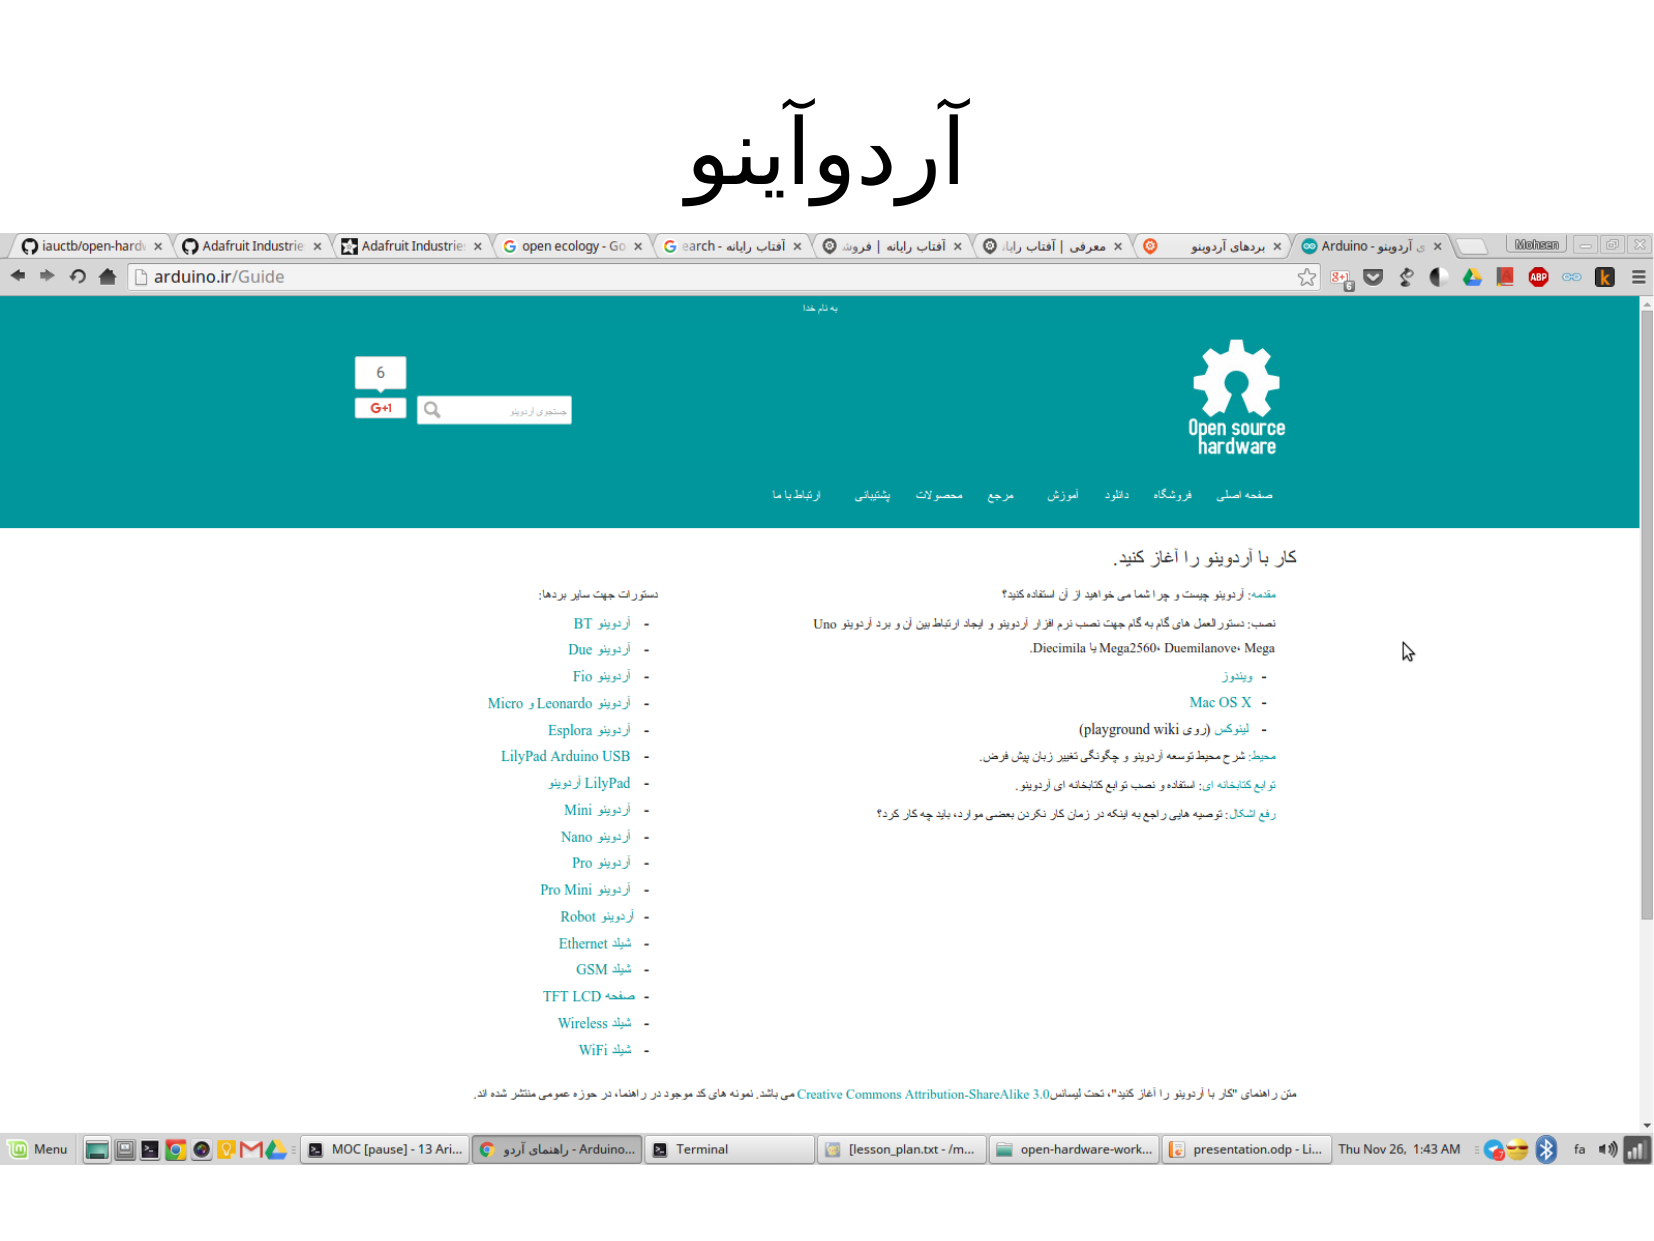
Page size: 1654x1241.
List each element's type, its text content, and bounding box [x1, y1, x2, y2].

picture [0, 233, 1654, 1165]
title آردوآینو [82, 49, 1571, 233]
